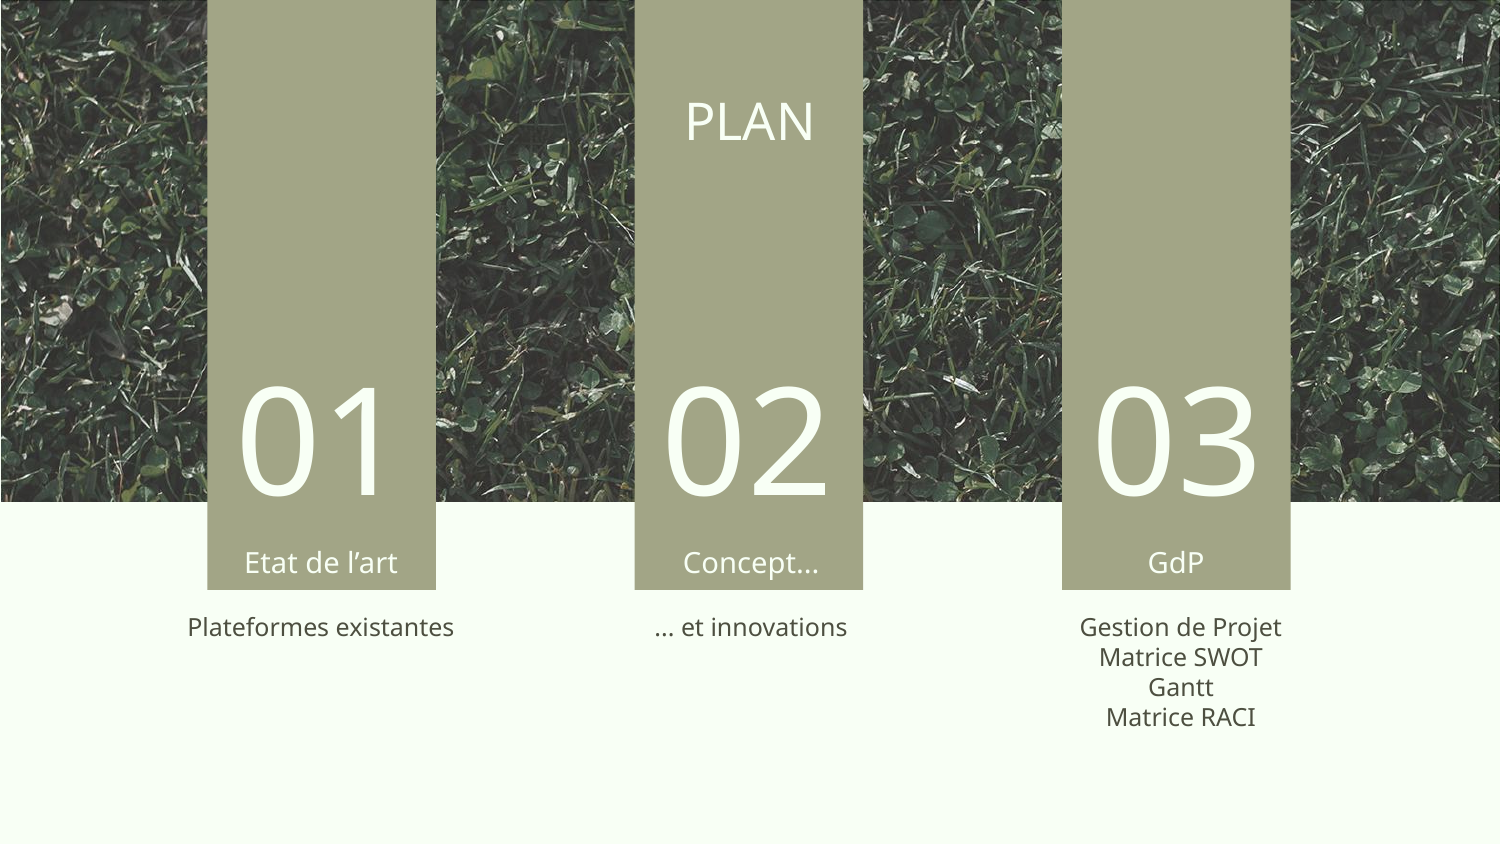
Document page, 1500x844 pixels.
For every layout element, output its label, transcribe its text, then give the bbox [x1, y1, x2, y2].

text_box [257, 398, 299, 425]
title 03 [993, 425, 1362, 540]
subtitle ... et innovations [594, 597, 908, 651]
text_box [683, 398, 725, 425]
subtitle Plateformes existantes [164, 597, 478, 651]
title GdP [992, 527, 1361, 597]
text_box [1113, 398, 1155, 425]
title 01 [137, 425, 505, 540]
title Concept... [567, 527, 935, 597]
subtitle Gestion de Projet Matrice SWOT Gantt Matrice RACI [1024, 597, 1338, 651]
text_box [0, 0, 1499, 502]
title 02 [563, 425, 932, 540]
title Etat de l’art [137, 540, 505, 597]
title PLAN [115, 88, 1385, 176]
